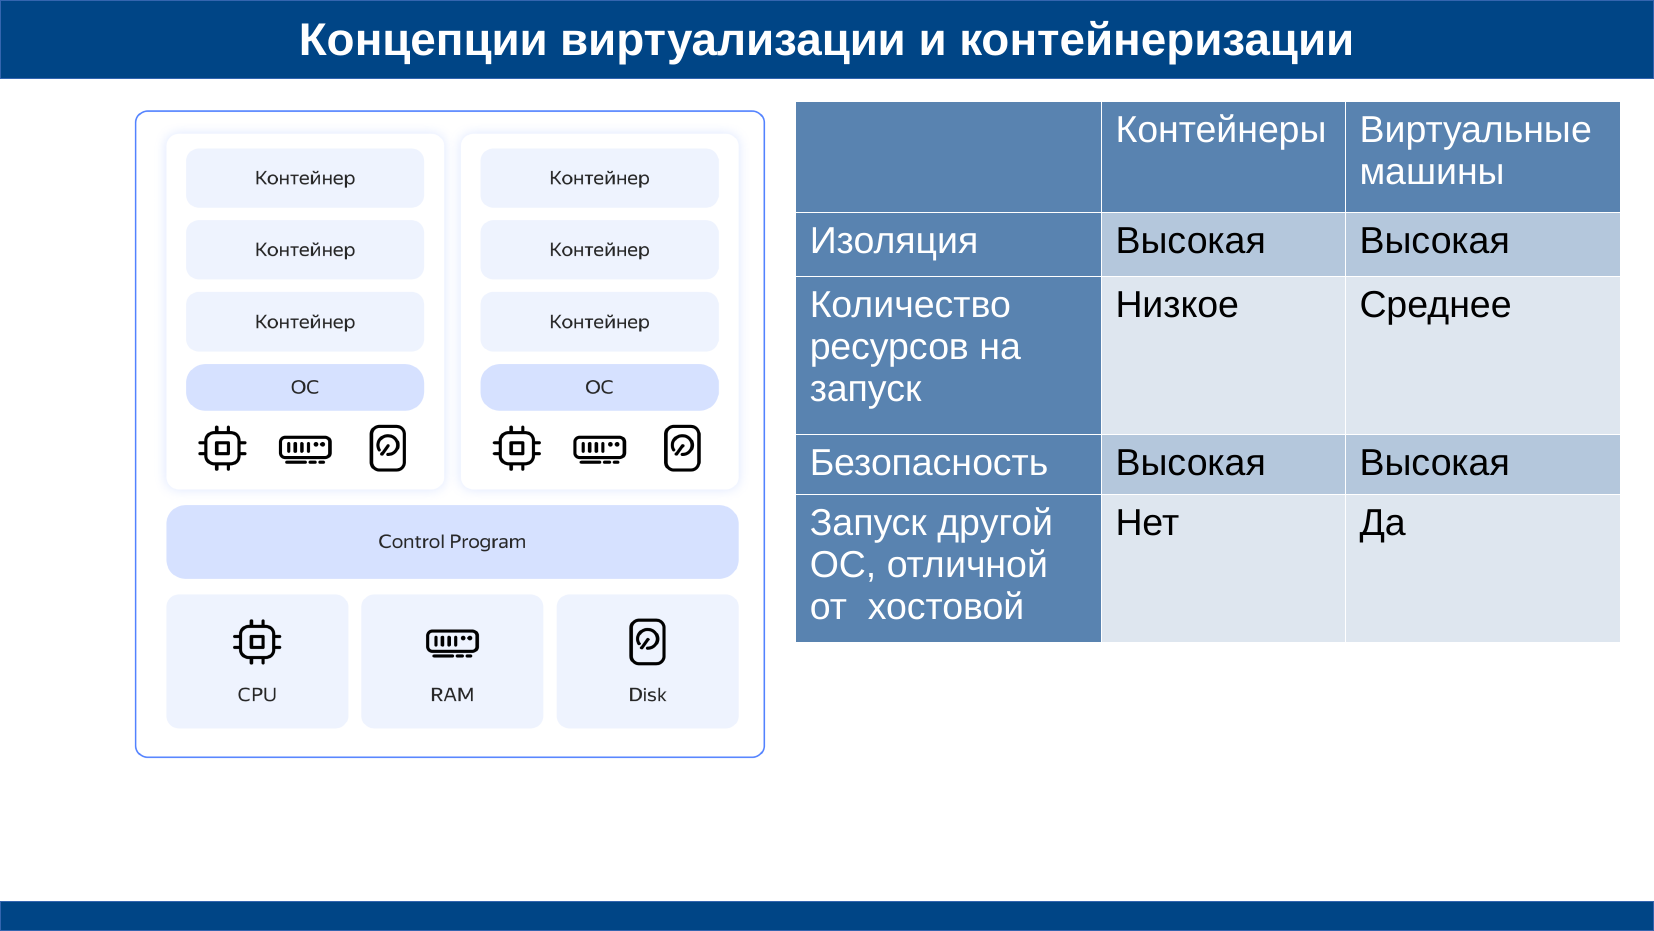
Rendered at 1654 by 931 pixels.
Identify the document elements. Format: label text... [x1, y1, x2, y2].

table_header Контейнеры [1102, 102, 1345, 212]
table_header [796, 102, 1101, 212]
table_cell Запуск другой ОС, отличной от хостовой [796, 495, 1101, 642]
table_cell Безопасность [796, 435, 1101, 494]
table_cell Нет [1102, 495, 1345, 642]
table_cell Высокая [1346, 213, 1620, 276]
table_cell Высокая [1346, 435, 1620, 494]
table_cell Количество ресурсов на запуск [796, 277, 1101, 434]
table_cell Высокая [1102, 213, 1345, 276]
table_cell Изоляция [796, 213, 1101, 276]
table_cell Да [1346, 495, 1620, 642]
table_cell Высокая [1102, 435, 1345, 494]
picture [120, 101, 771, 766]
table_cell Среднее [1346, 277, 1620, 434]
title Концепции виртуализации и контейнеризации [0, 0, 1654, 79]
table_cell Низкое [1102, 277, 1345, 434]
table_header Виртуальные машины [1346, 102, 1620, 212]
